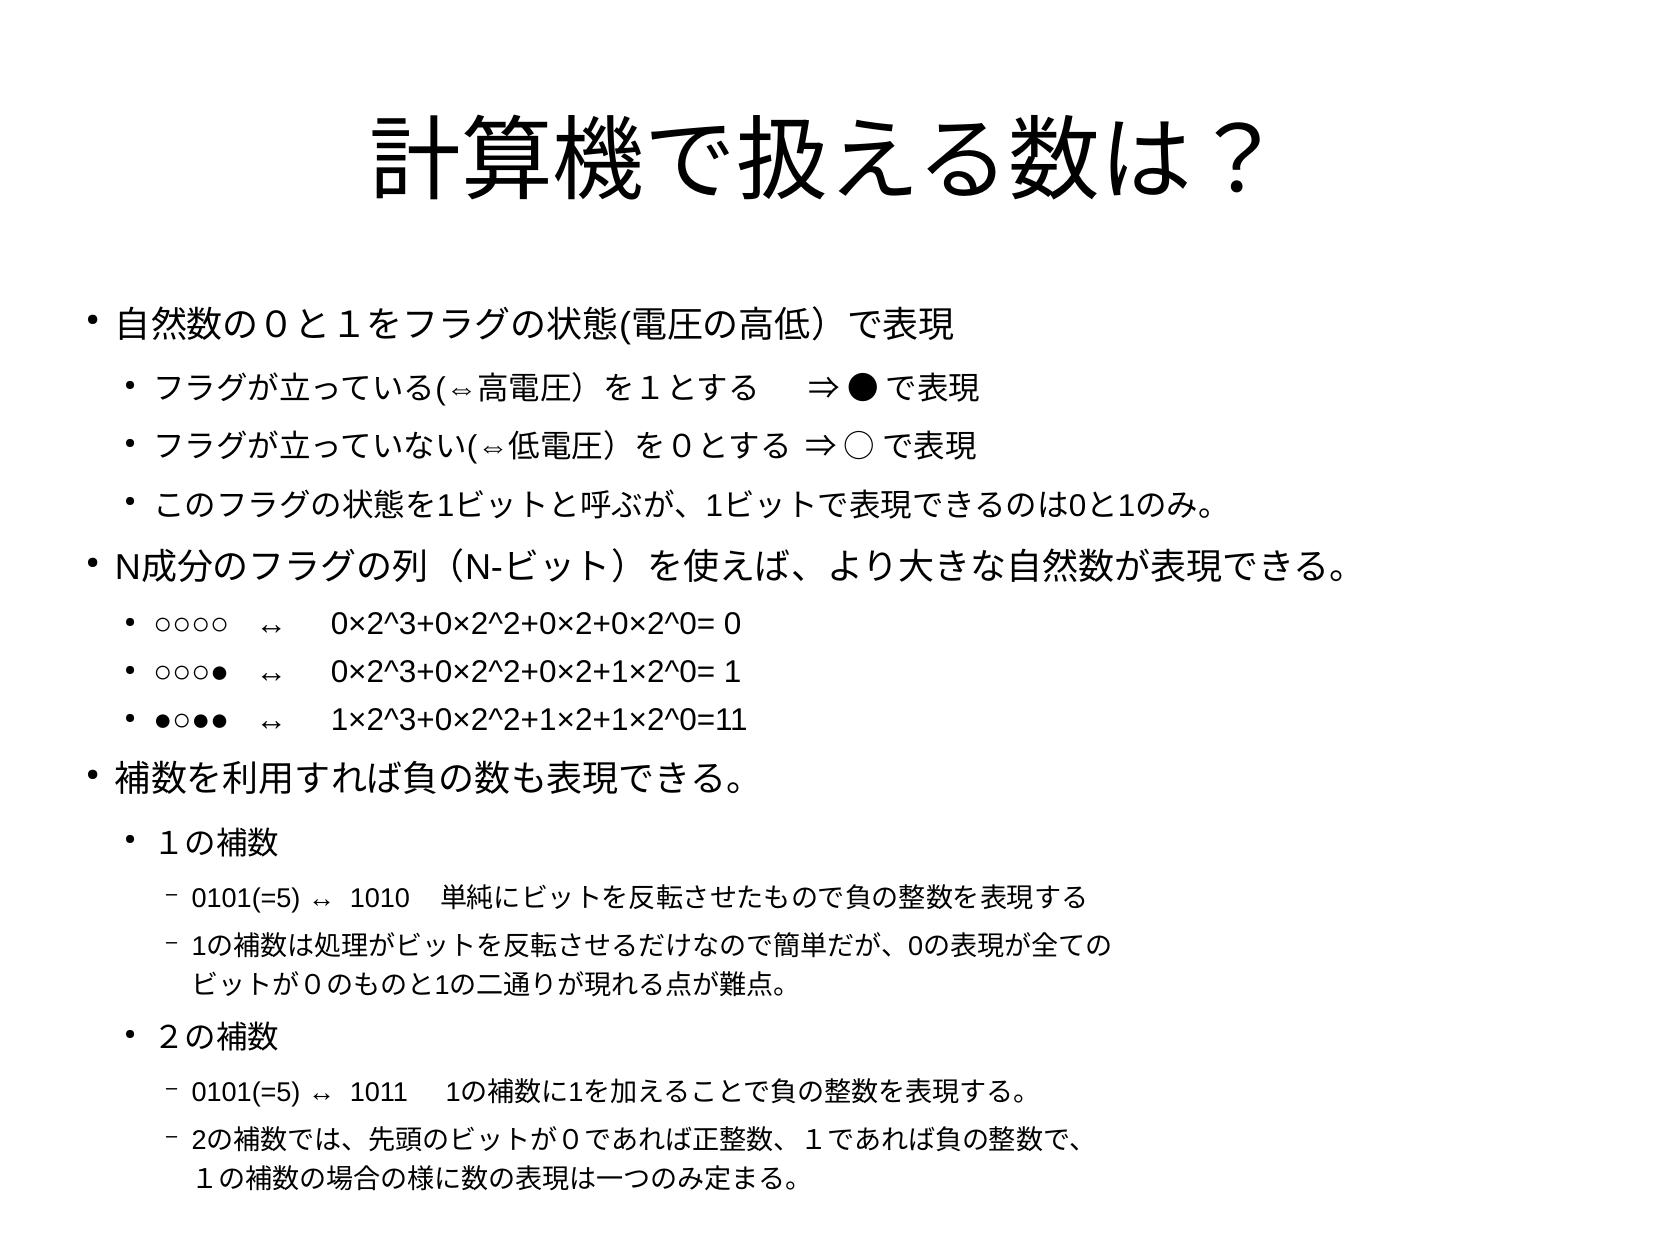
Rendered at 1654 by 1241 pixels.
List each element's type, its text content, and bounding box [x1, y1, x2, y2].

list 自然数の０と１をフラグの状態(電圧の高低）で表現 フラグが立っている(⇔高電圧）を１とする ⇒ ● で表現 フラグが立っていない(⇔低電圧）を０とする ⇒ ○ で表現 このフラグの状態を1ビットと呼ぶが、1ビットで表現できるのは0と1のみ。 N成分のフラグの列（N-ビット）を使えば、より大きな自然数が表現できる。 ○○○○ ↔ 0×2^3+0×2^2+0×2+0×2^0= 0 ○○○● ↔ 0×2^3+0×2^2+0×2+1×2^0= 1 ●○●● ↔ 1×2^3+0×2^2+1×2+1×2^0=11 補数を利用すれば負の数も表現できる。 １の補数 0101(=5) ↔ 1010 単純にビットを反転させたもので負の整数を表現する 1の補数は処理がビットを反転させるだけなので簡単だが、0の表現が全ての ビットが０のものと1の二通りが現れる点が難点。 ２の補数 0101(=5) ↔ 1011 1の補数に1を加えることで負の整数を表現する。 2の補数では、先頭のビットが０であれば正整数、１であれば負の整数で、 １の補数の場合の様に数の表現は一つのみ定まる。 [76, 295, 1565, 1211]
title 計算機で扱える数は？ [82, 49, 1571, 257]
